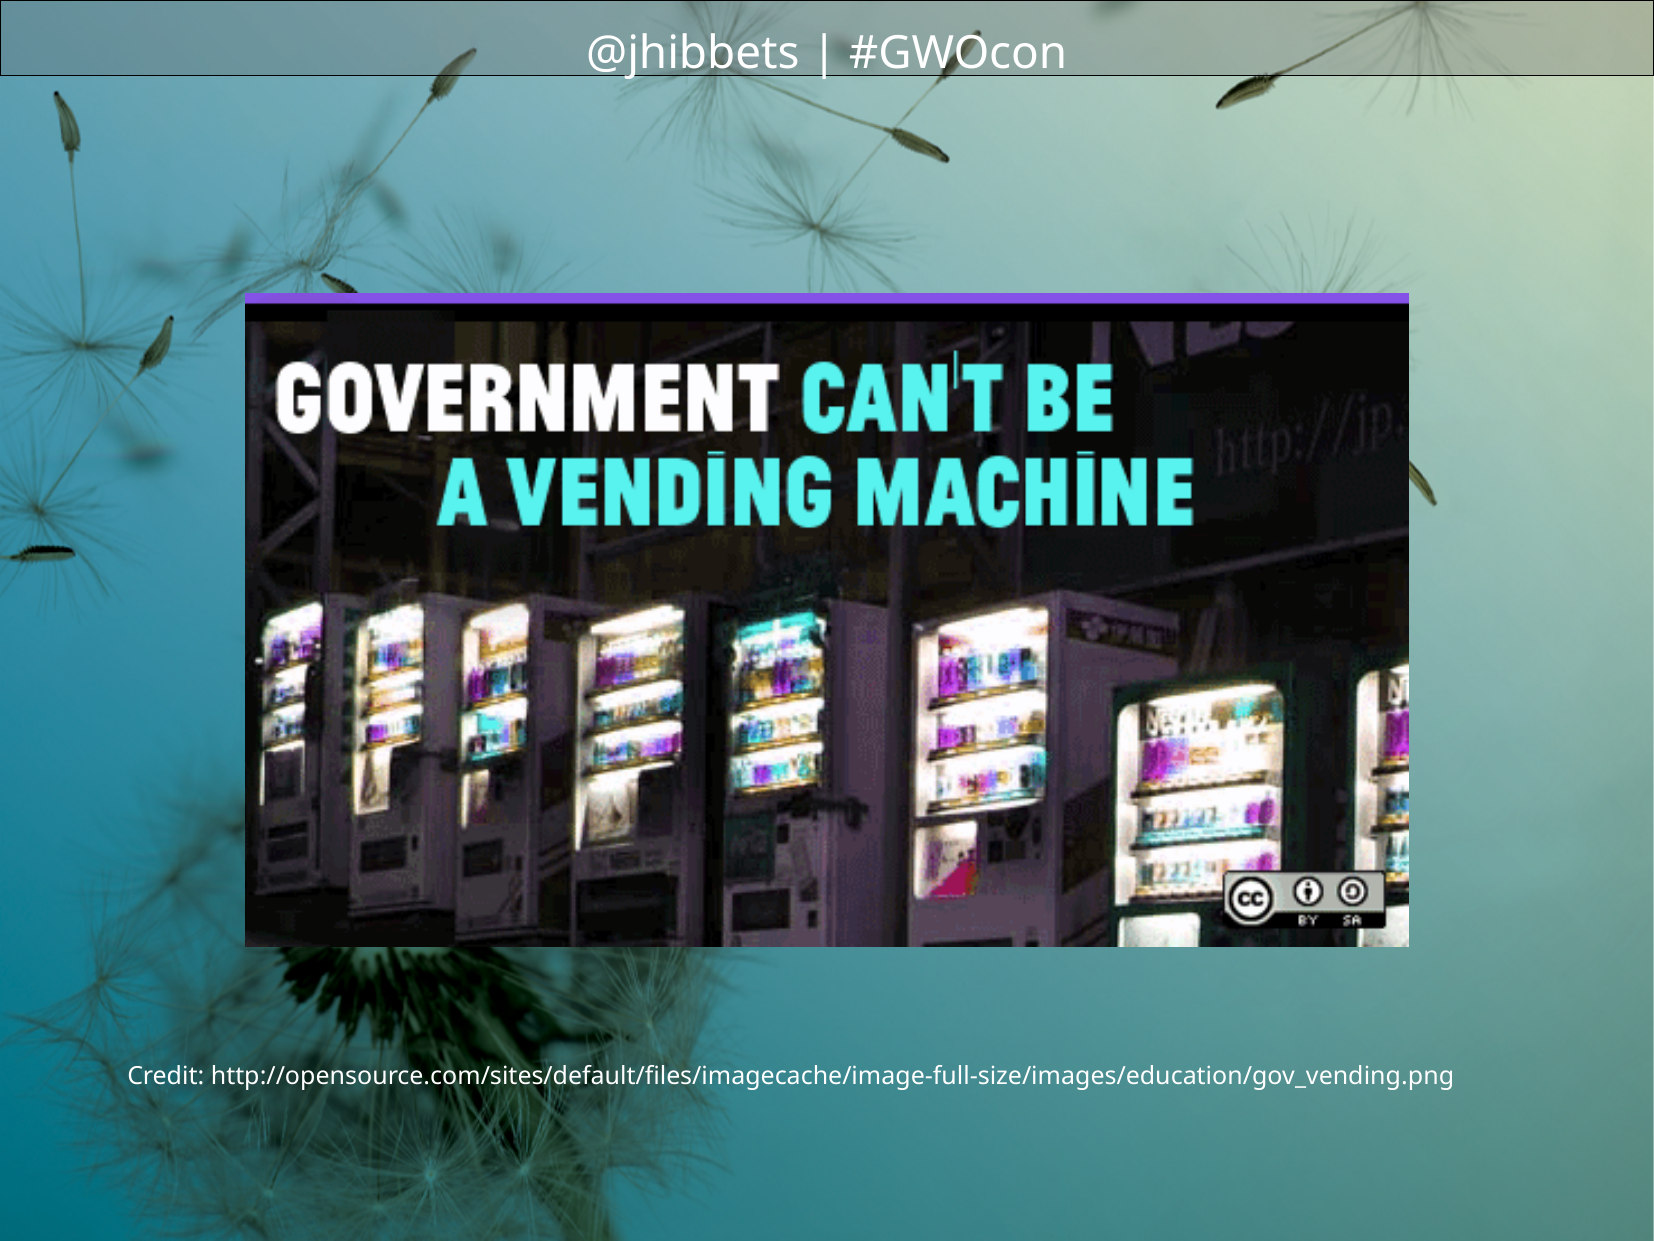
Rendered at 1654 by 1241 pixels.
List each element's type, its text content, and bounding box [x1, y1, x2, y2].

text_box Credit: http://opensource.com/sites/default/files/imagecache/image-full-size/images/education/gov_vending.png [112, 1050, 1492, 1093]
picture [0, 76, 1654, 1241]
